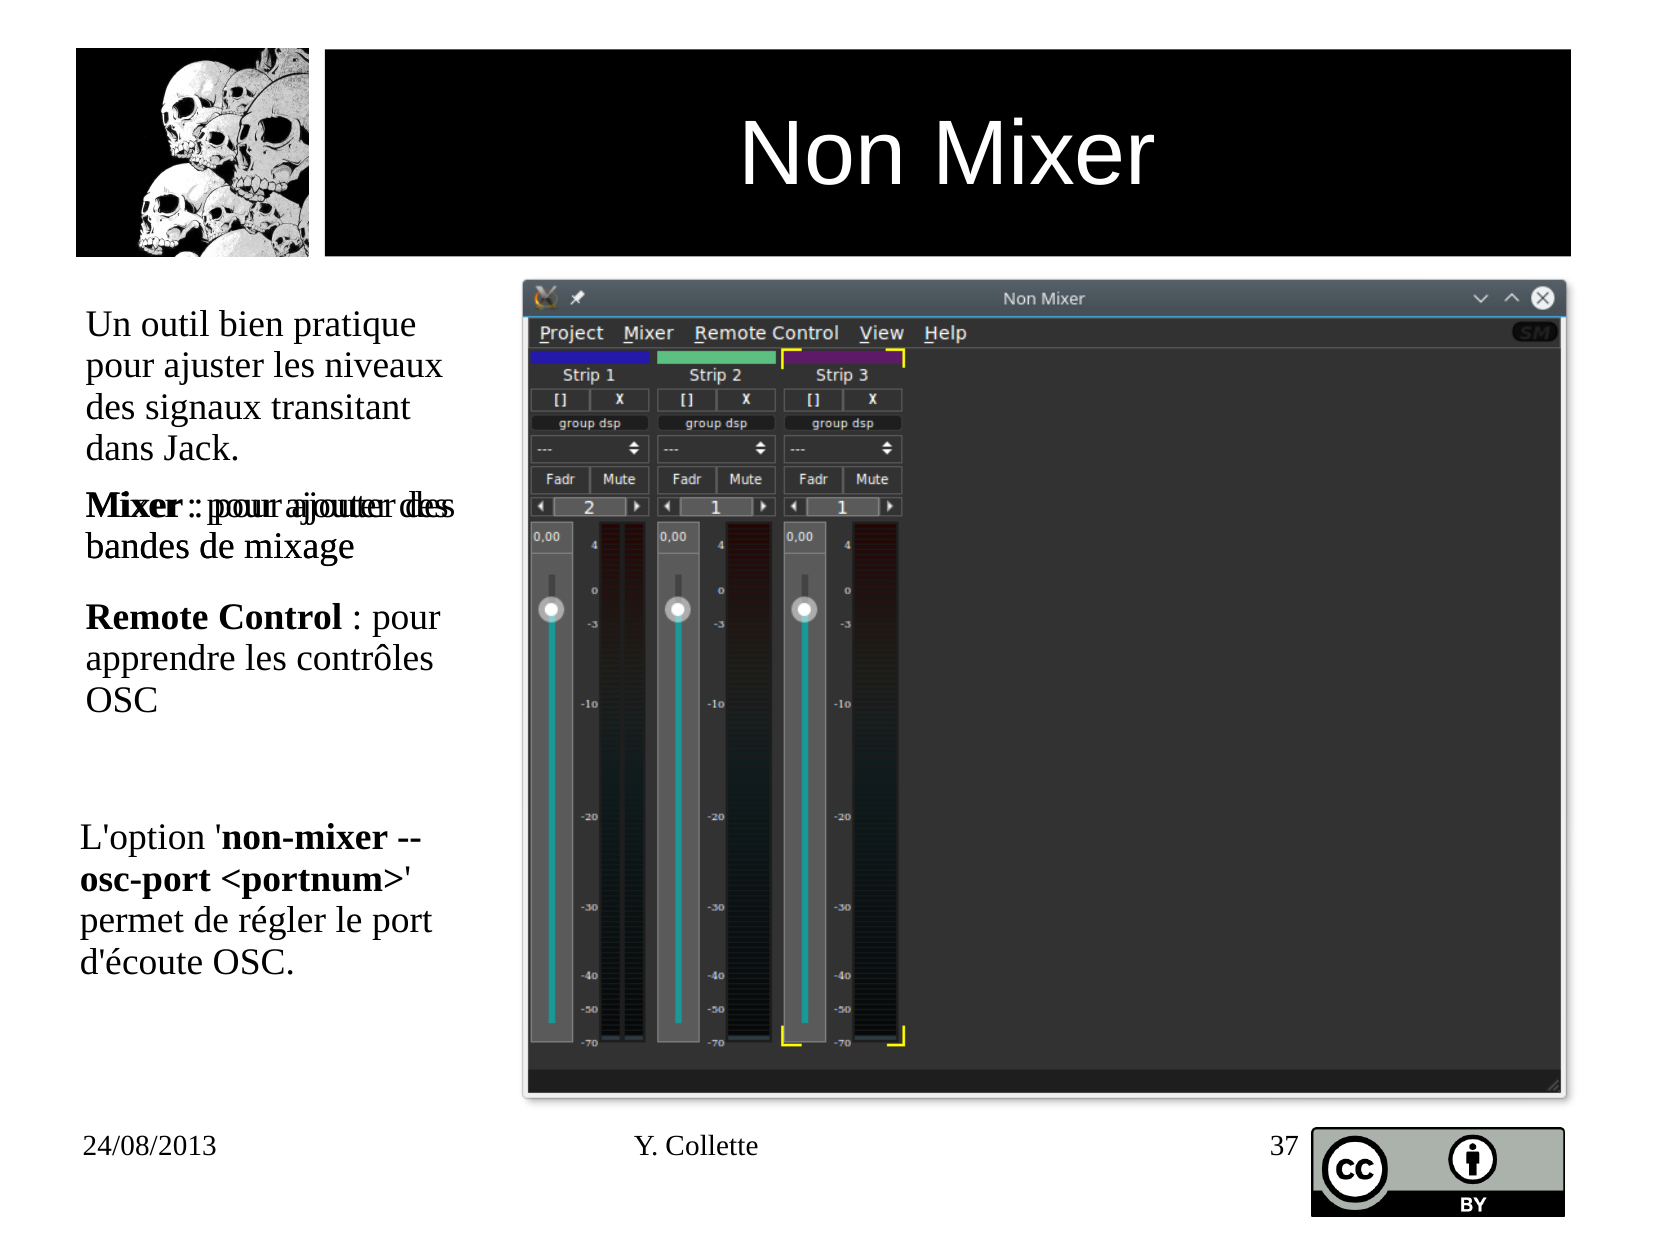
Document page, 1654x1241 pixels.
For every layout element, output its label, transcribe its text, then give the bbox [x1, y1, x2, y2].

picture [514, 271, 1583, 1115]
text_box Remote Control : pour apprendre les contrôles OSC [70, 588, 491, 728]
picture [1311, 1127, 1565, 1217]
text_box L'option 'non-mixer --osc-port <portnum>' permet de régler le port d'écoute OSC. [64, 809, 467, 999]
text_box Un outil bien pratique pour ajuster les niveaux des signaux transitant dans Jack. [70, 295, 503, 477]
text_box Mixer : pour ajouter des bandes de mixage [70, 476, 491, 575]
picture [76, 48, 309, 257]
title Non Mixer [324, 49, 1571, 257]
